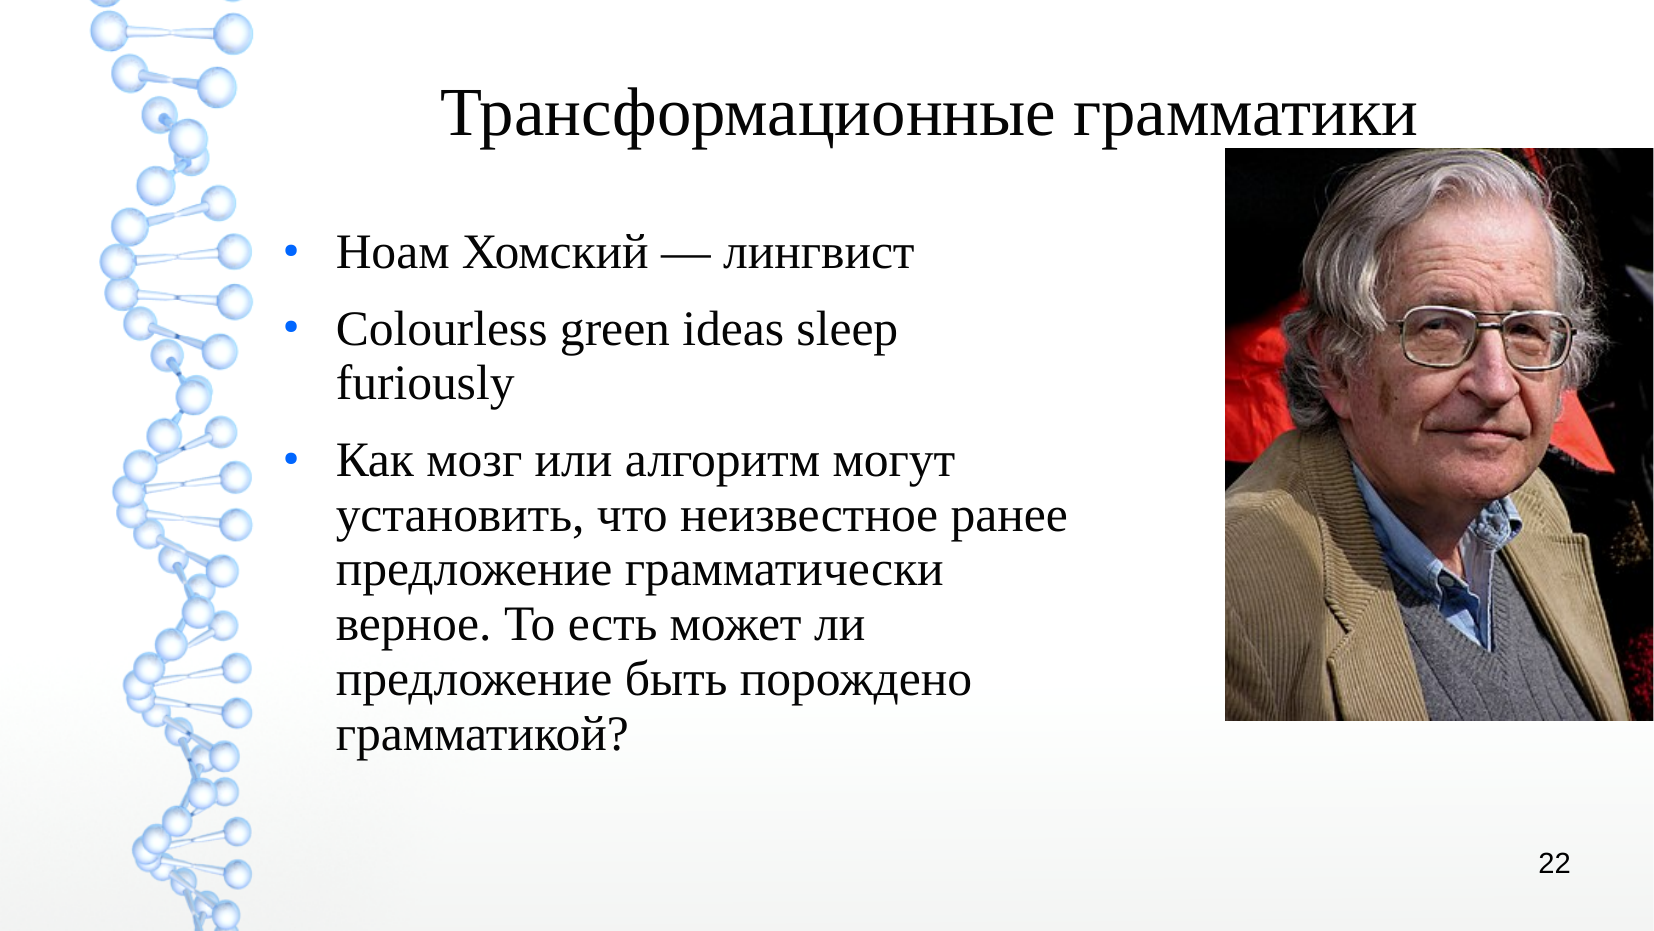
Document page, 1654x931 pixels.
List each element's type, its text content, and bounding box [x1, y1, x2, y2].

title Трансформационные грамматики [265, 35, 1595, 189]
picture [0, 0, 1654, 931]
list Ноам Хомский — лингвист Colourless green ideas sleep furiously Как мозг или алгоритм могут установить, что неизвестное ранее предложение грамматически верное. То есть может ли предложение быть порождено грамматикой? [265, 224, 1075, 764]
